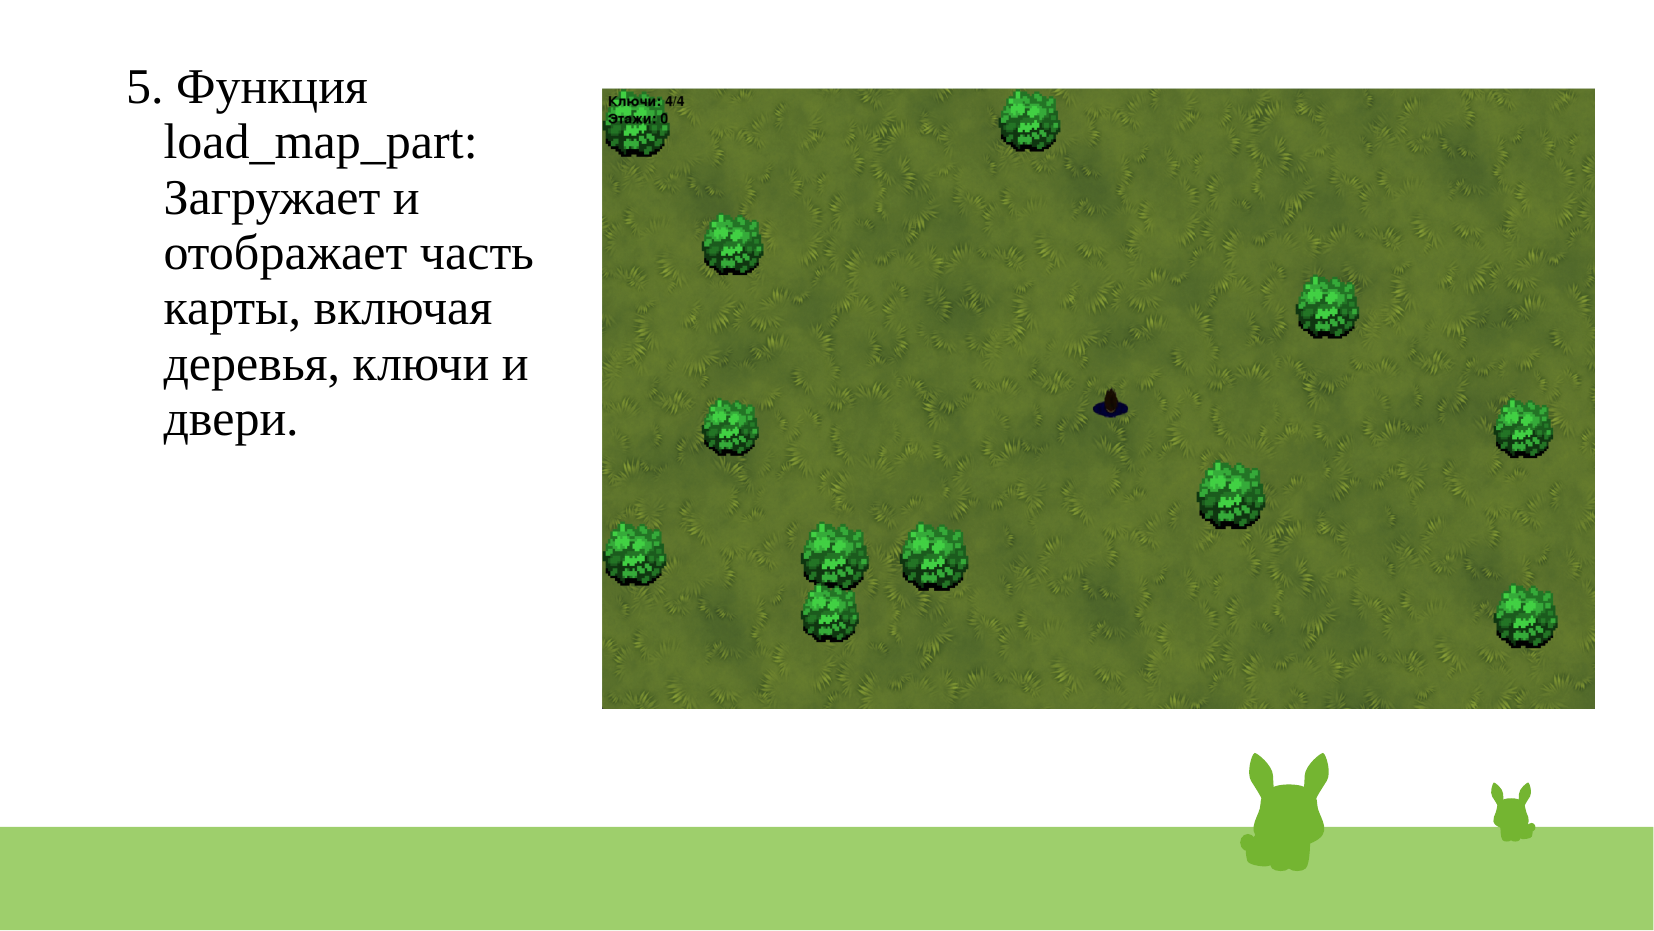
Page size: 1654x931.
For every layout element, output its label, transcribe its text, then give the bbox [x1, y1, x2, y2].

picture [602, 88, 1595, 709]
list 5. Функция load_map_part: Загружает и отображает часть карты, включая деревья, ключи и двери. [88, 59, 650, 591]
